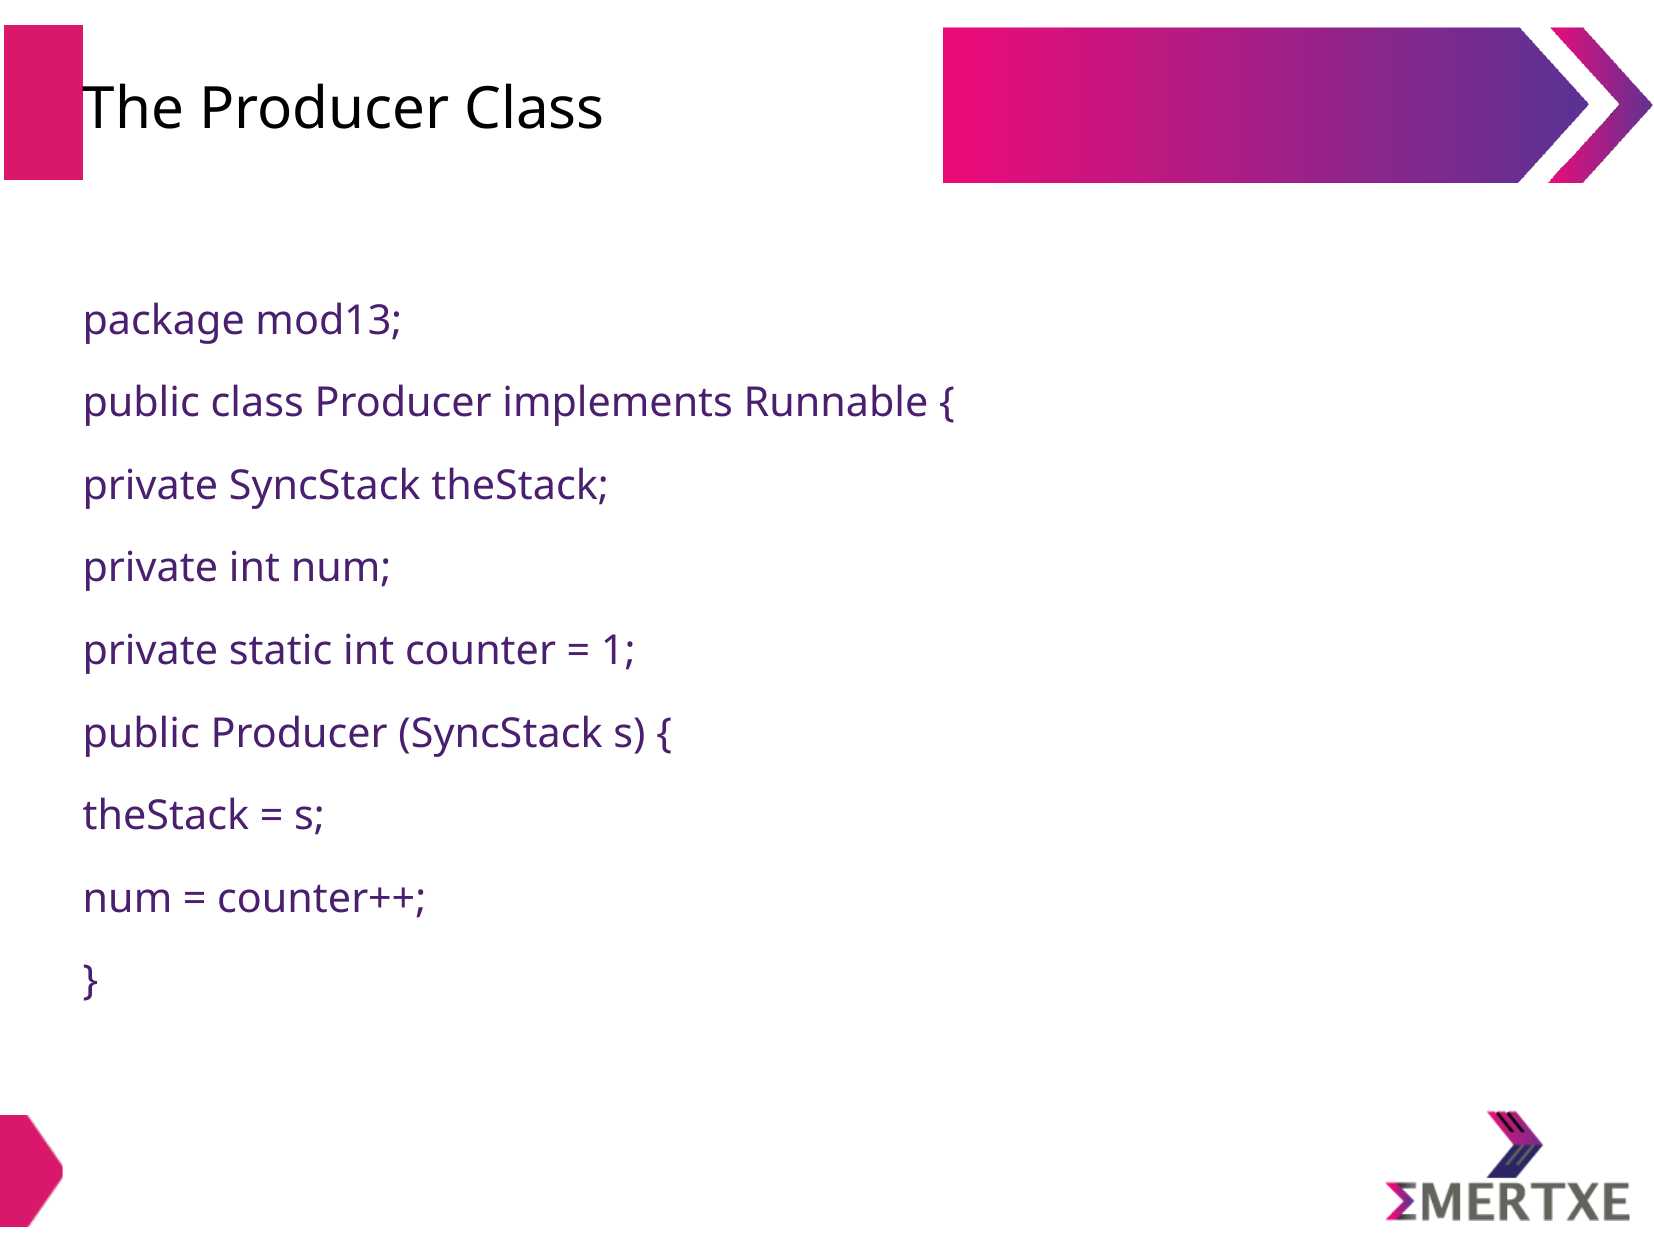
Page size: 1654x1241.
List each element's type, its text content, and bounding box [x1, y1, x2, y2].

list package mod13; public class Producer implements Runnable { private SyncStack theStack; private int num; private static int counter = 1; public Producer (SyncStack s) { theStack = s; num = counter++; } [82, 290, 1571, 1010]
picture [1571, 27, 1653, 183]
picture [1385, 1107, 1631, 1221]
title The Producer Class [82, 2, 1571, 210]
